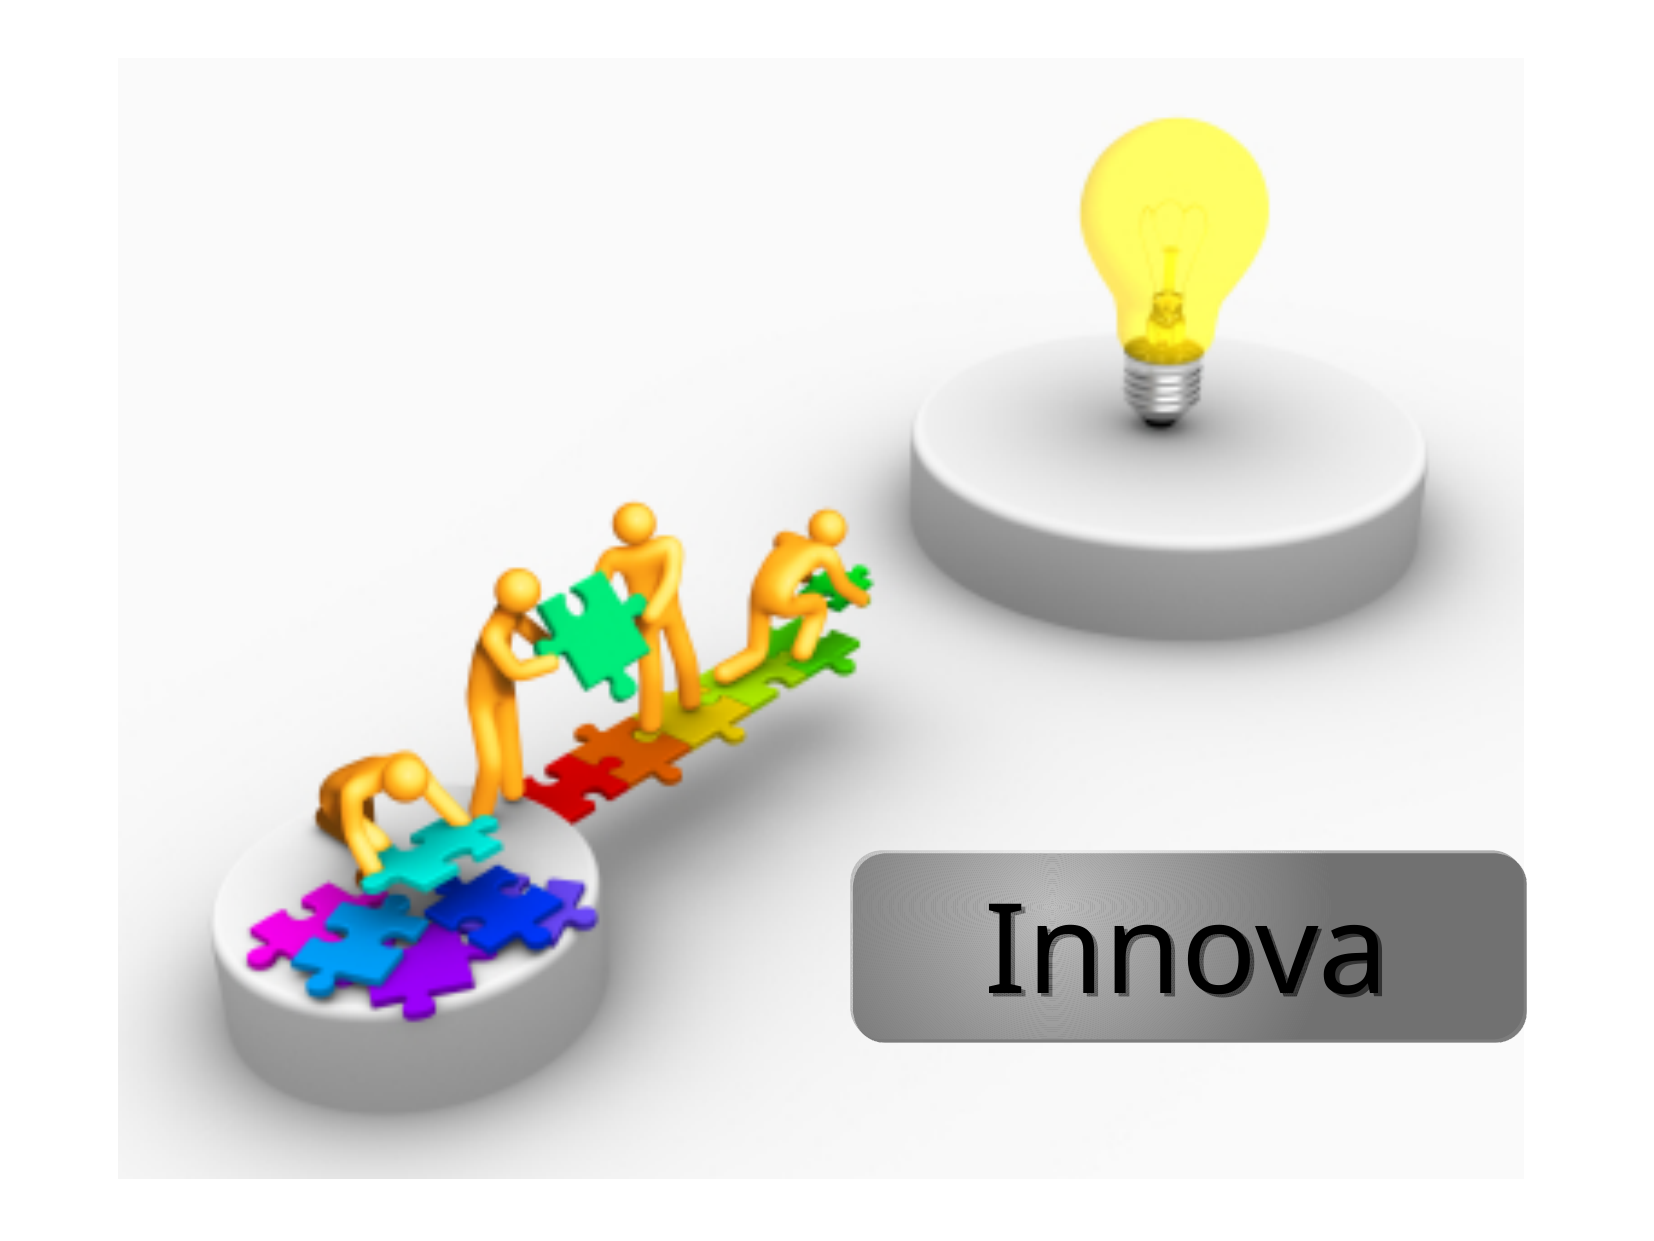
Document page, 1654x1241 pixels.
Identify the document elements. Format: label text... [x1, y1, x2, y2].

picture [118, 58, 1524, 1179]
text_box Innova [850, 850, 1524, 1040]
